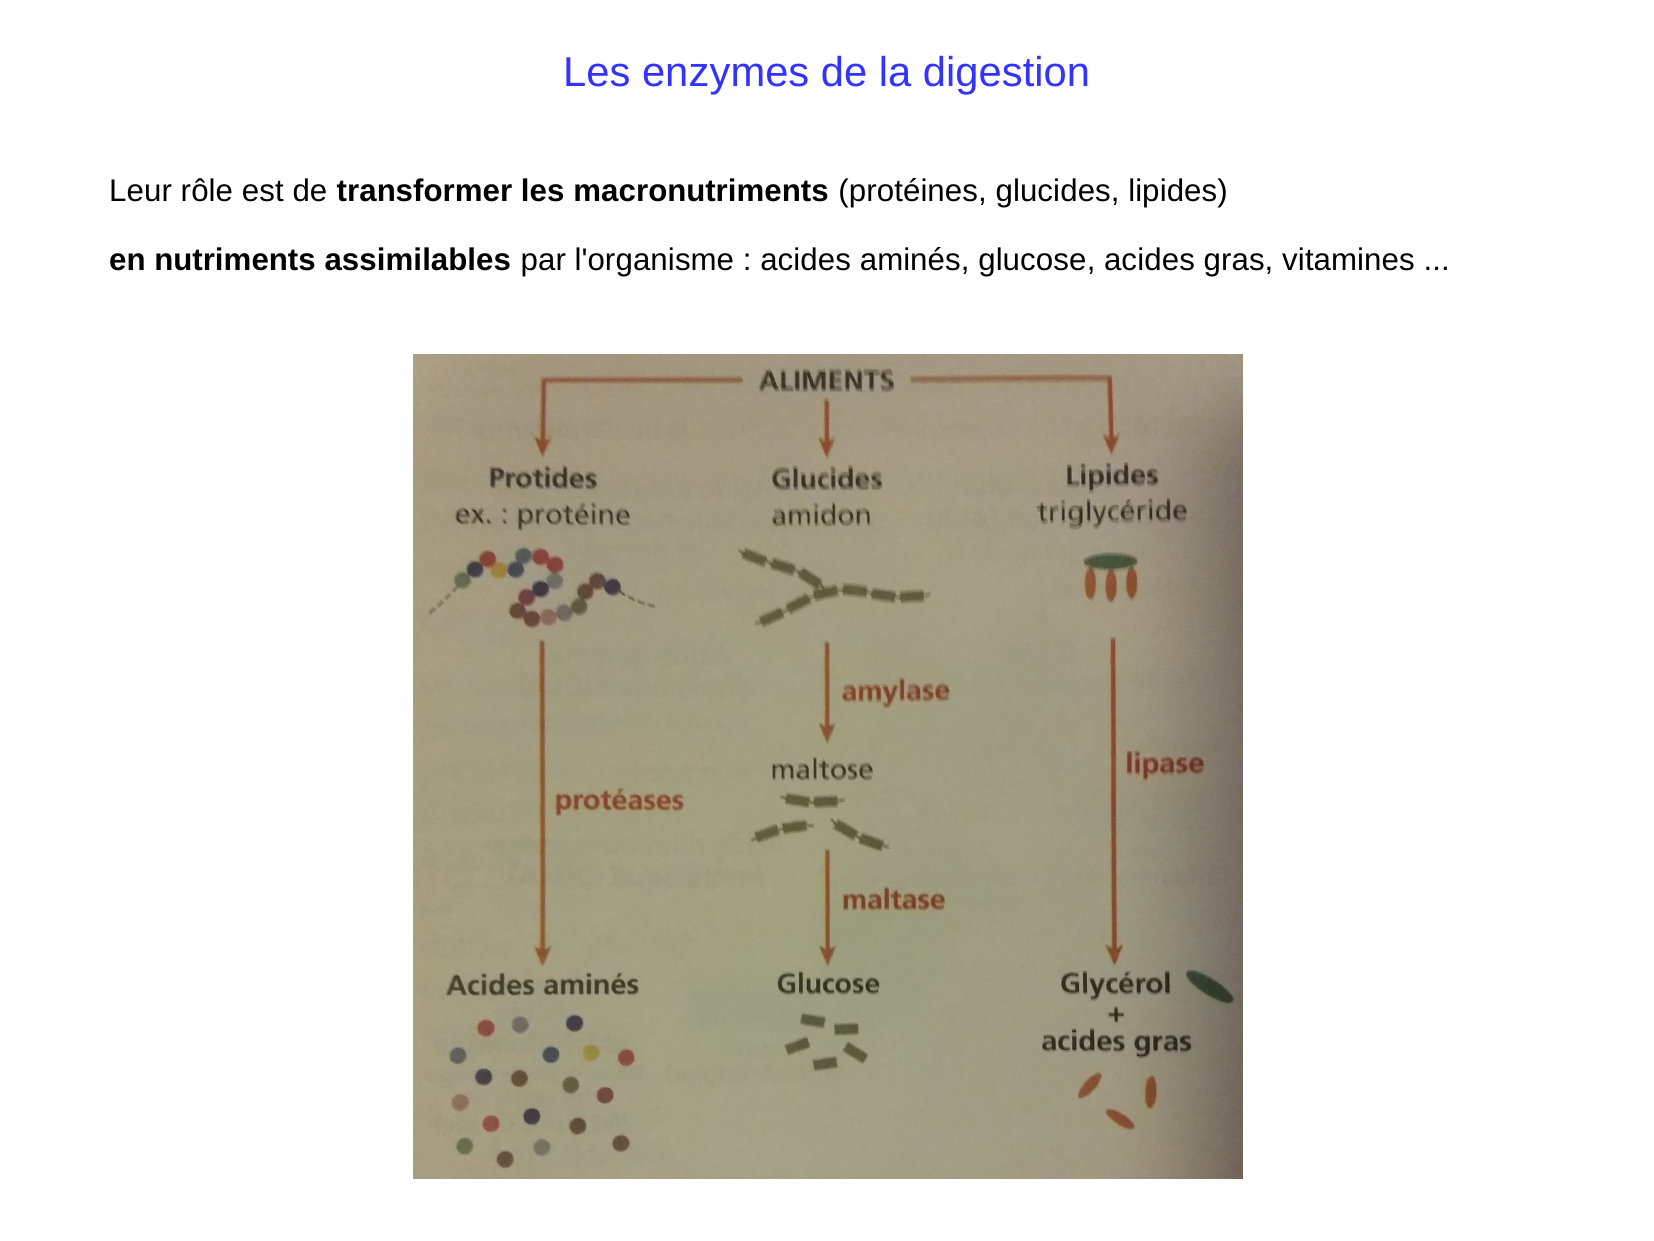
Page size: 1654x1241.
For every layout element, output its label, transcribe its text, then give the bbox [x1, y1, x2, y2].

picture [413, 354, 1243, 1179]
text_box Leur rôle est de transformer les macronutriments (protéines, glucides, lipides) en nutriments assimilables par l'organisme : acides aminés, glucose, acides gras, vitamines ... [94, 165, 1477, 322]
title Les enzymes de la digestion [549, 48, 1105, 96]
